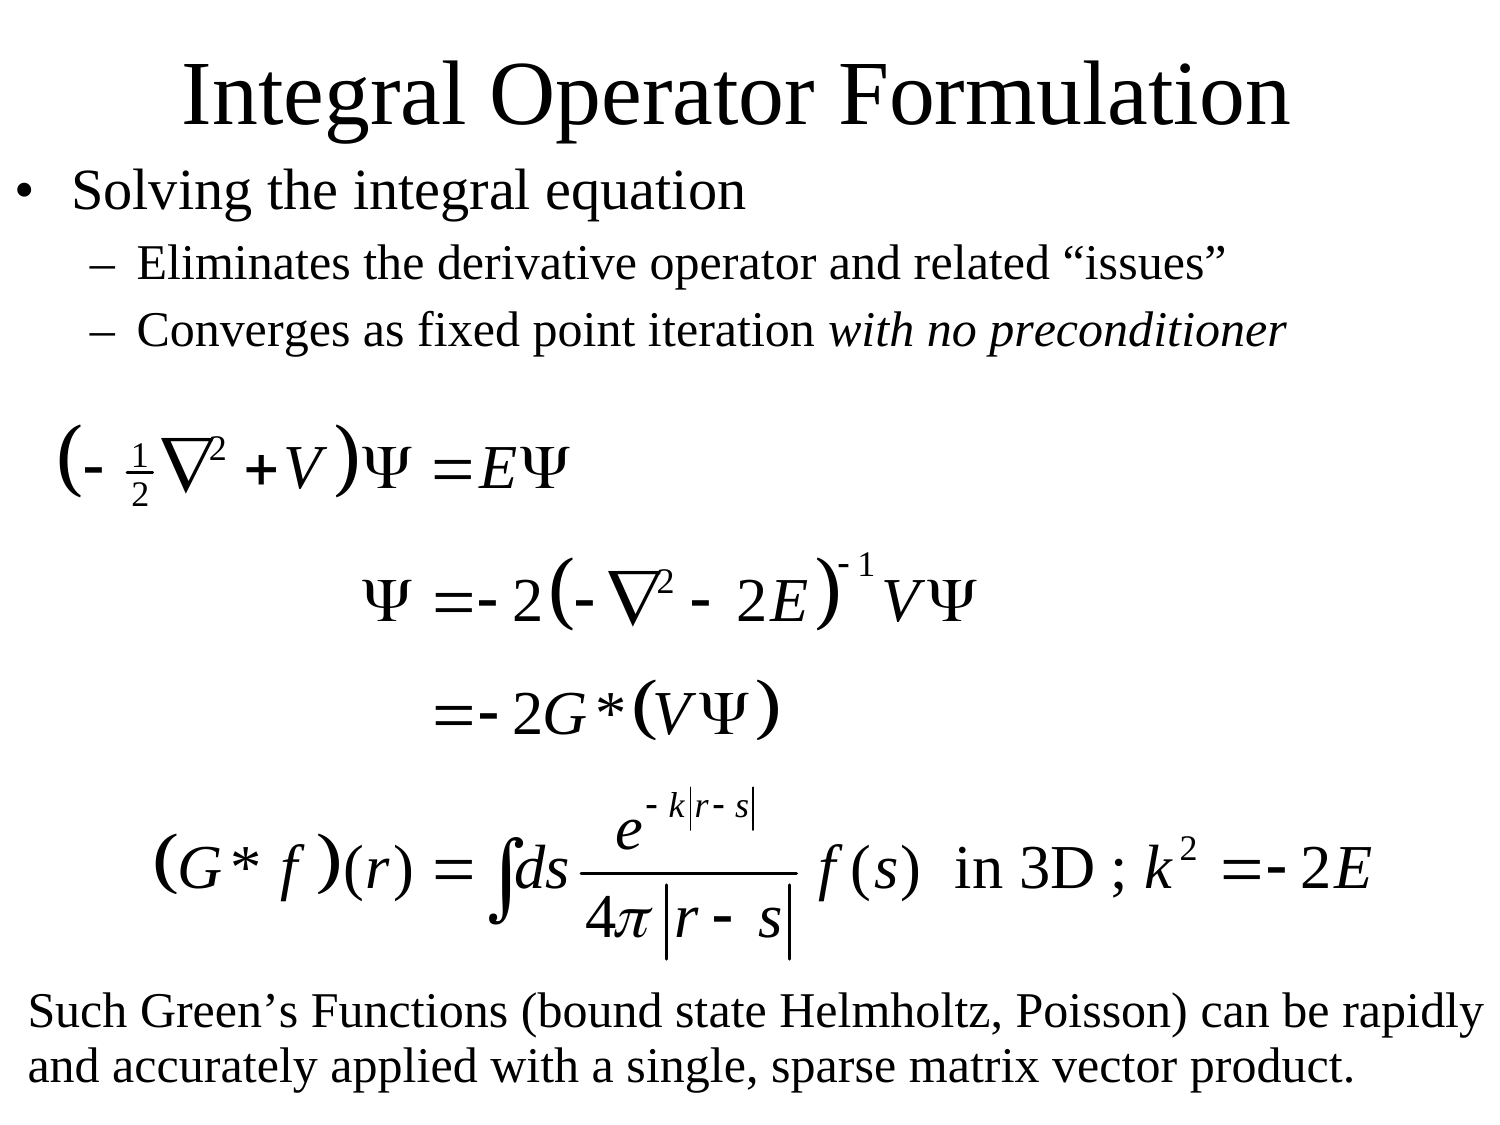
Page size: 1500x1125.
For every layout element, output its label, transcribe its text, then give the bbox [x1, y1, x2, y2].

chart [50, 412, 1388, 974]
text_box Such Green’s Functions (bound state Helmholtz, Poisson) can be rapidly and accurately applied with a single, sparse matrix vector product. [12, 974, 1500, 1101]
list Solving the integral equation Eliminates the derivative operator and related “issues” Converges as fixed point iteration with no preconditioner [0, 149, 1500, 826]
title Integral Operator Formulation [99, 0, 1375, 149]
